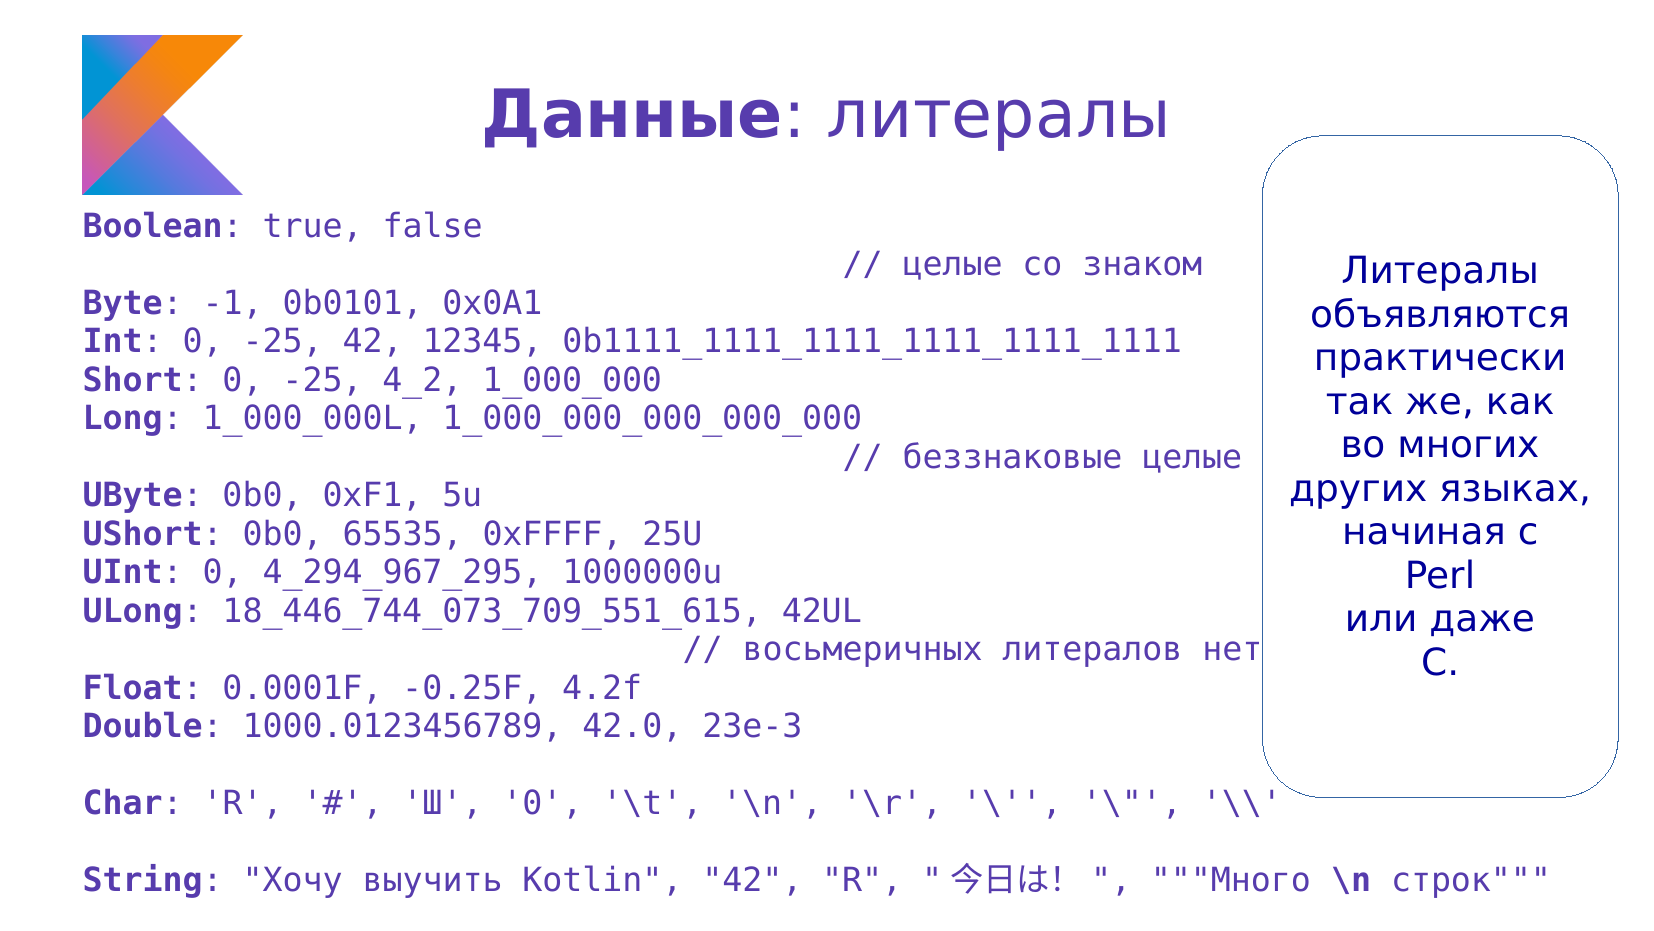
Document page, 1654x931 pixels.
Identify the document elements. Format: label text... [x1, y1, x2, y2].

picture [82, 35, 243, 195]
title Данные: литералы [243, 37, 1571, 193]
text_box Литералы объявляются практически так же, как во многих других языках, начиная с Perl или даже C. [1262, 135, 1619, 798]
subtitle Boolean: true, false // целые со знаком Byte: -1, 0b0101, 0x0A1 Int: 0, -25, 42, 12345, 0b1111_1111_1111_1111_1111_1111 Short: 0, -25, 4_2, 1_000_000 Long: 1_000_000L, 1_000_000_000_000_000 // беззнаковые целые UByte: 0b0, 0xF1, 5u UShort: 0b0, 65535, 0xFFFF, 25U UInt: 0, 4_294_967_295, 1000000u ULong: 18_446_744_073_709_551_615, 42UL // восьмеричных литералов нет Float: 0.0001F, -0.25F, 4.2f Double: 1000.0123456789, 42.0, 23e-3 Char: 'R', '#', 'Ш', '0', '\t', '\n', '\r', '\'', '\"', '\\' String: "Хочу выучить Kotlin", "42", "R", "今日は！", """Много \n строк""" [82, 206, 1607, 900]
